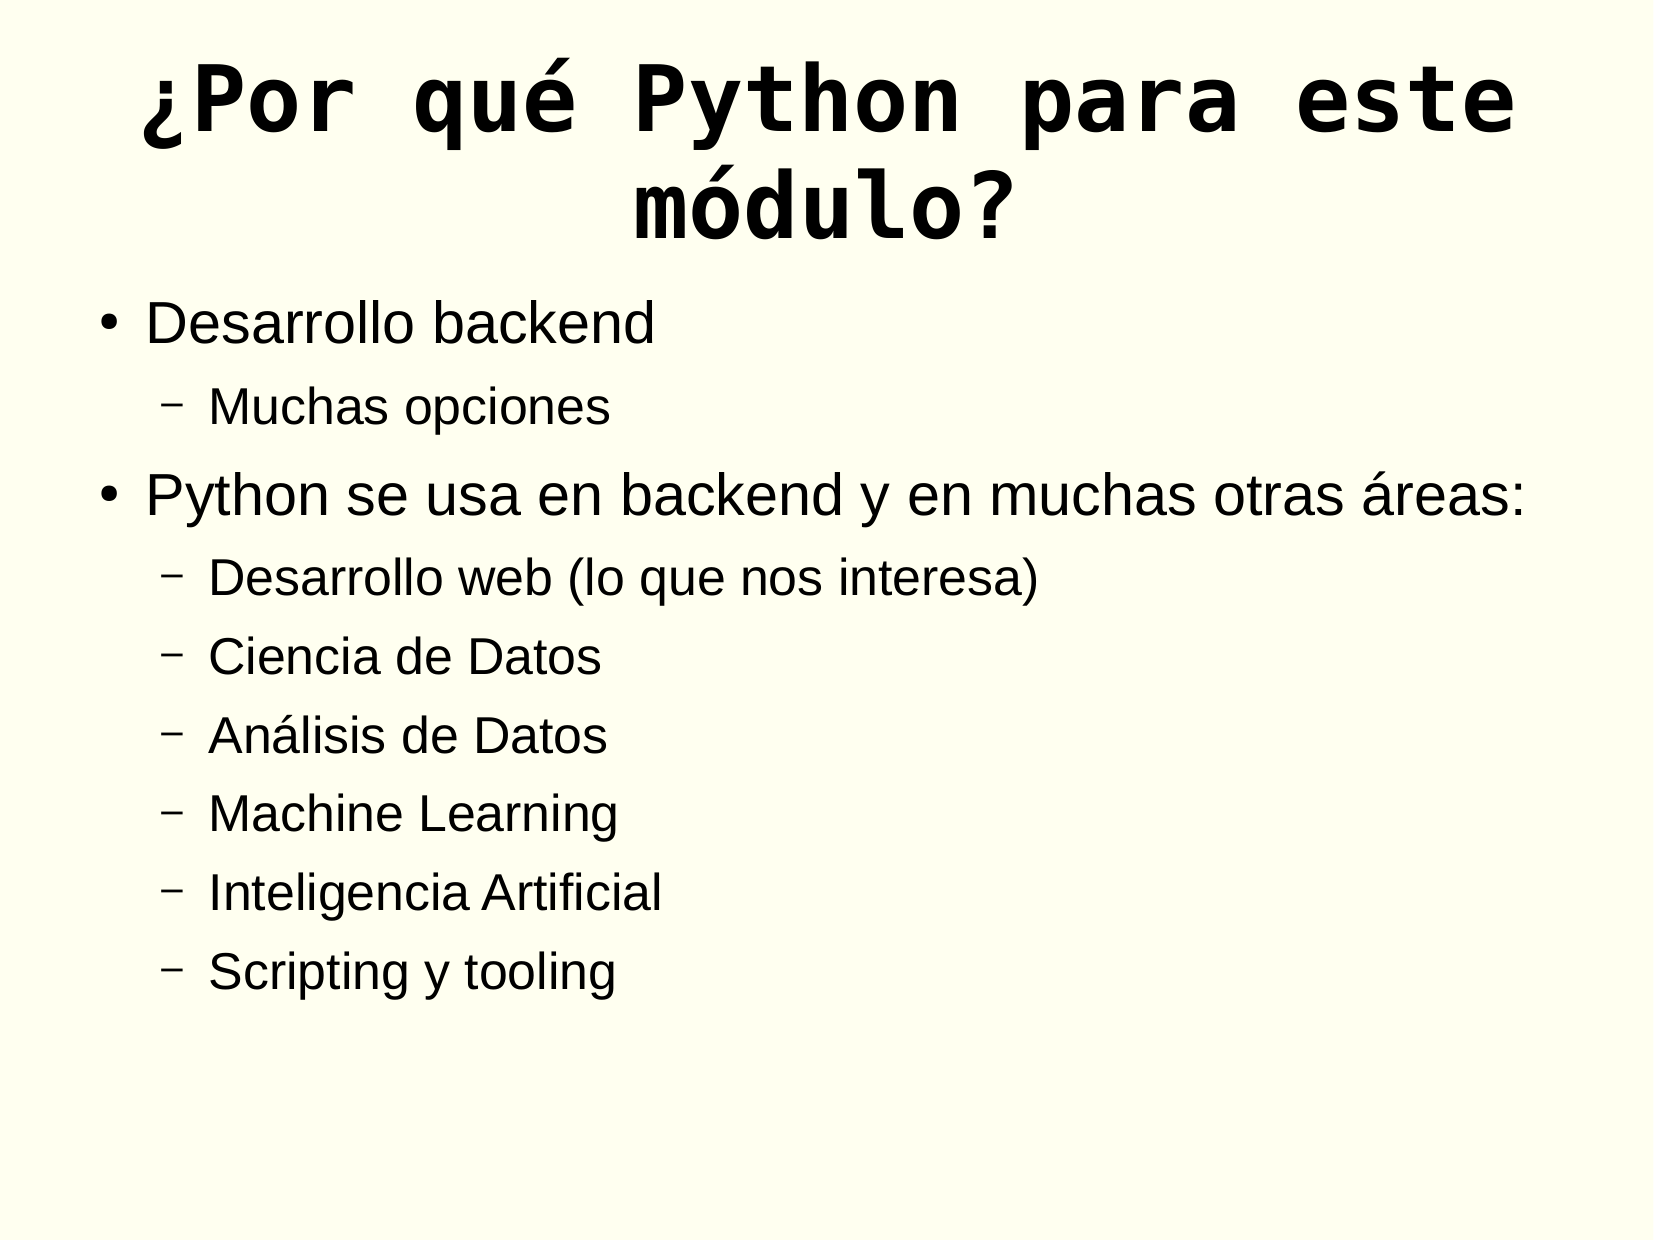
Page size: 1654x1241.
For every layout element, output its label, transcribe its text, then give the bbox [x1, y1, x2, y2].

list Desarrollo backend Muchas opciones Python se usa en backend y en muchas otras áreas: Desarrollo web (lo que nos interesa) Ciencia de Datos Análisis de Datos Machine Learning Inteligencia Artificial Scripting y tooling [82, 290, 1571, 1010]
title ¿Por qué Python para este módulo? [82, 49, 1571, 257]
